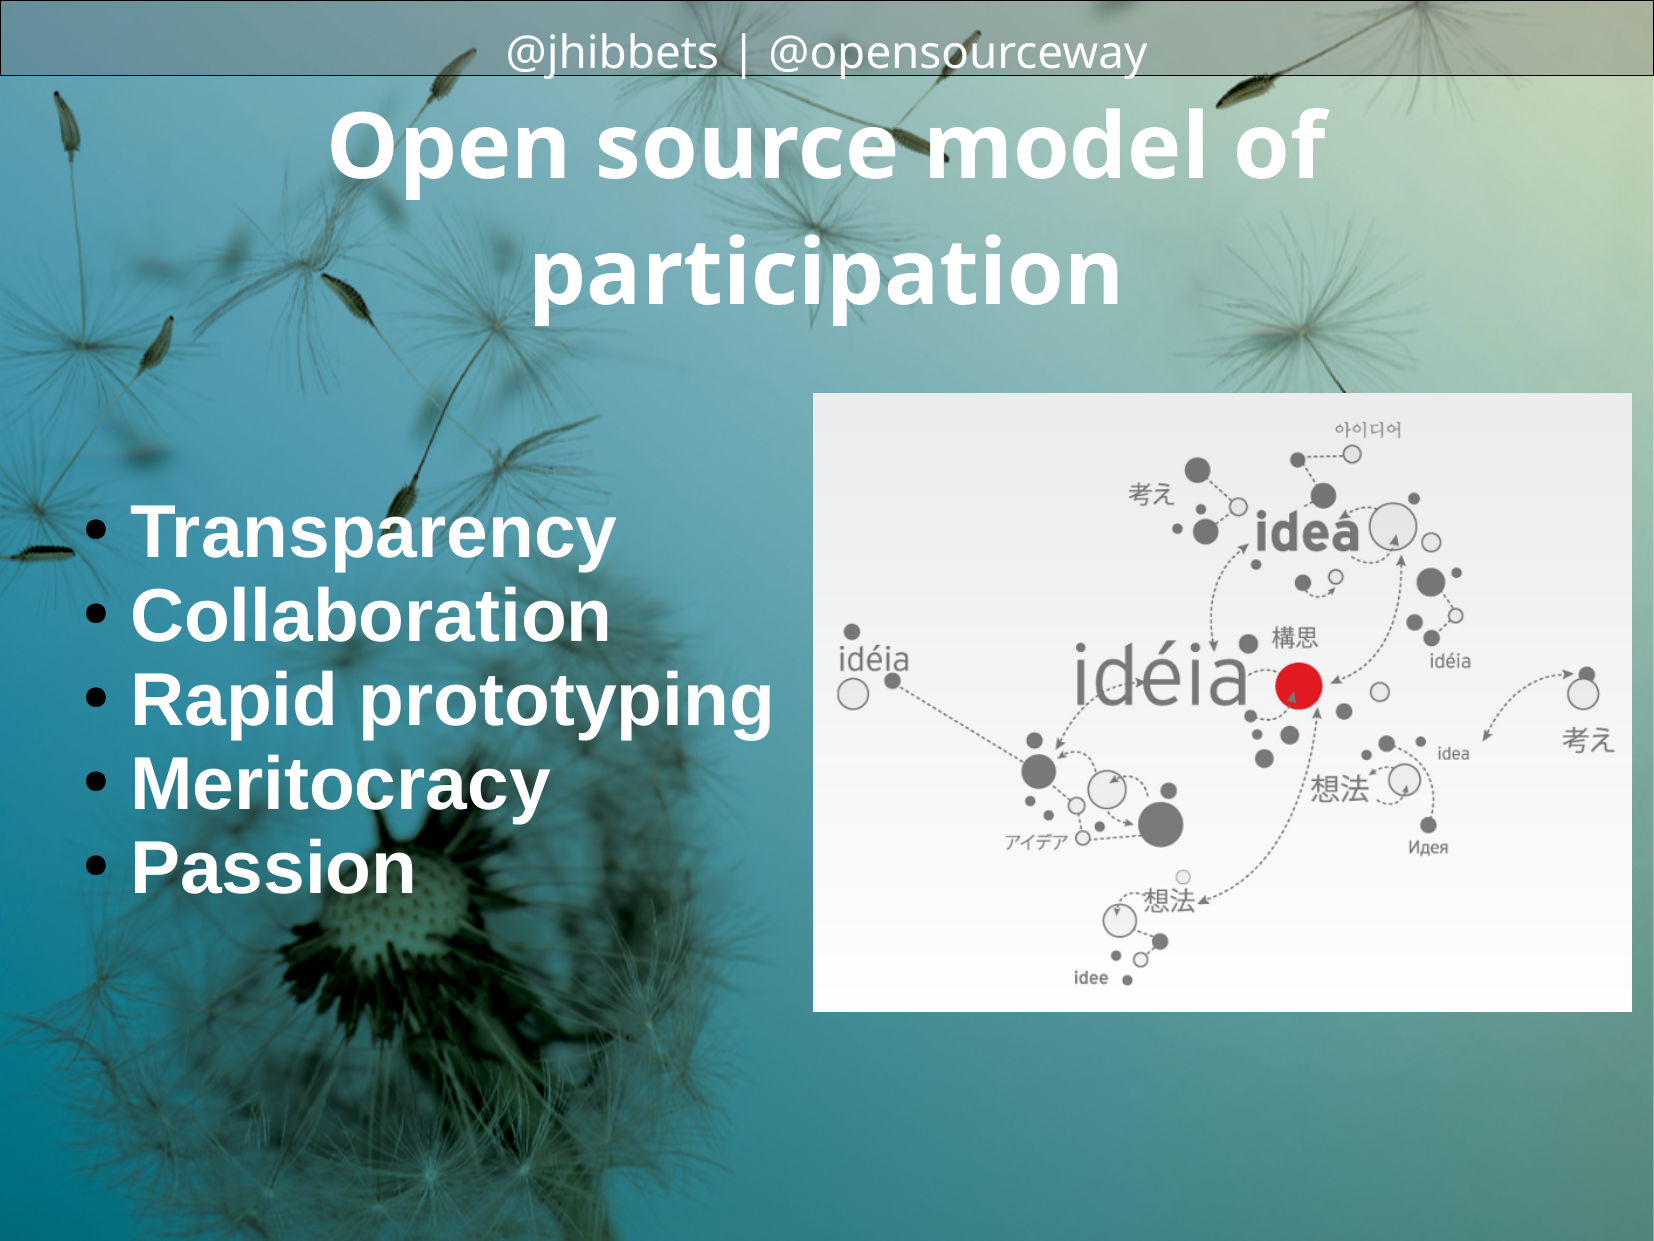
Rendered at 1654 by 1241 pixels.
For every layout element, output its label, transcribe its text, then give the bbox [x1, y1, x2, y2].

text_box Transparency Collaboration Rapid prototyping Meritocracy Passion [82, 290, 1571, 1109]
title Open source model of participation [82, 102, 1571, 290]
picture [0, 76, 1654, 1241]
